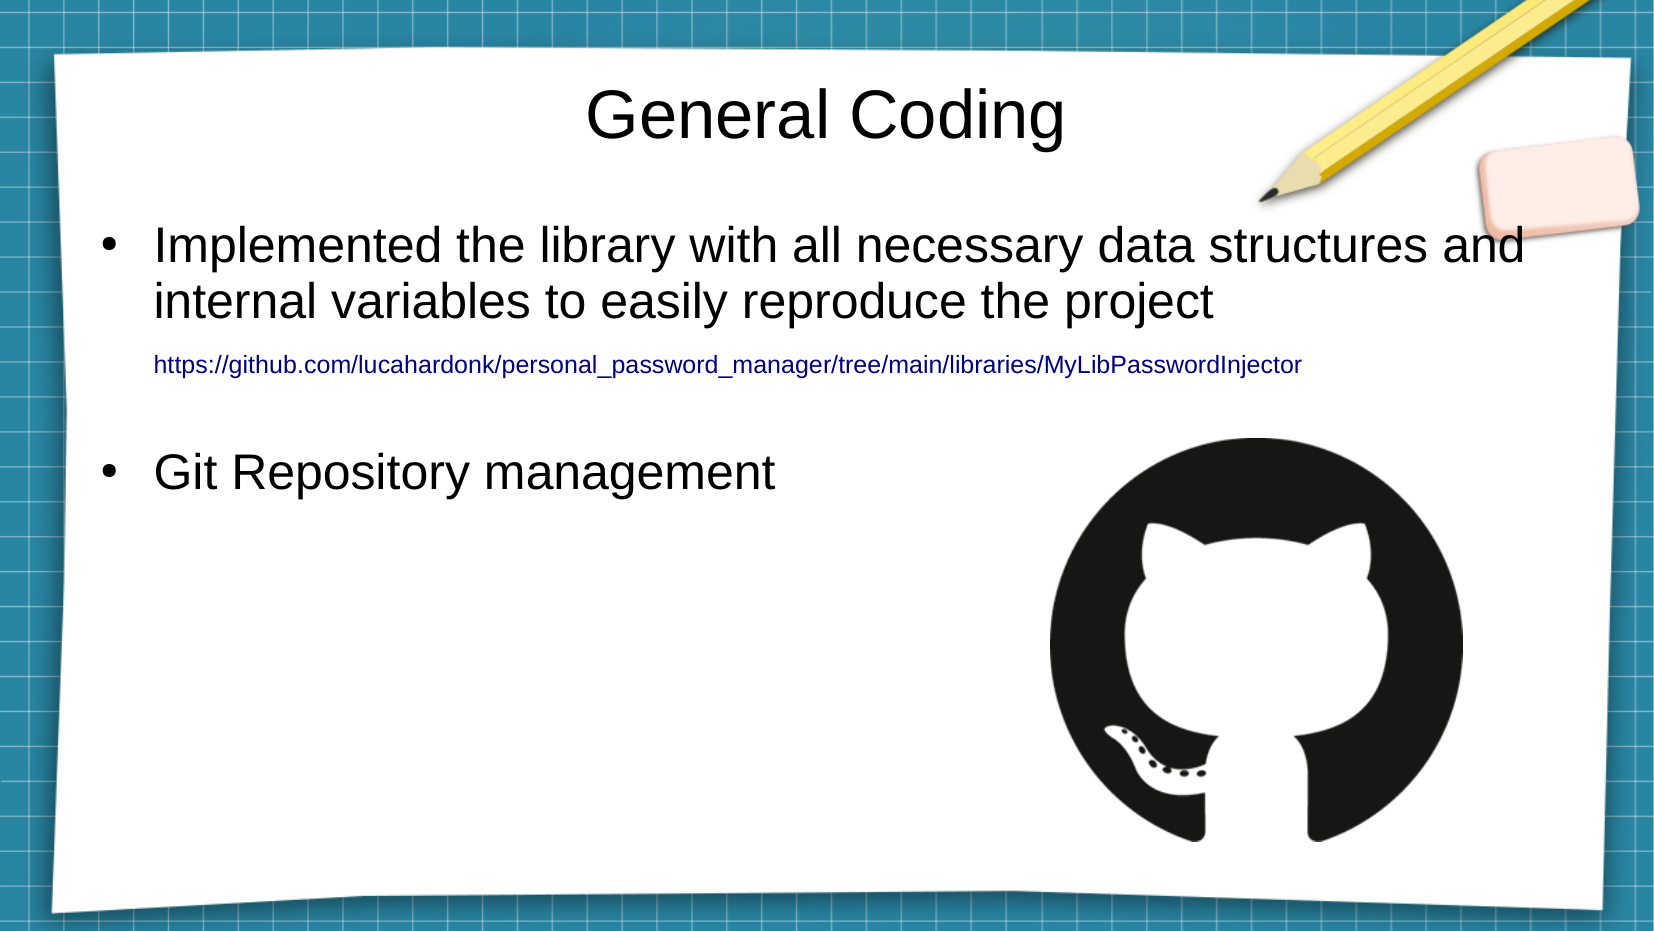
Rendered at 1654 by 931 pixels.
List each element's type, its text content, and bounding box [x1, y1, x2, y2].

picture [0, 0, 1654, 931]
title General Coding [82, 37, 1571, 193]
list Implemented the library with all necessary data structures and internal variables to easily reproduce the project https://github.com/lucahardonk/personal_password_manager/tree/main/libraries/MyLibPasswordInjector Git Repository management [82, 217, 1571, 758]
